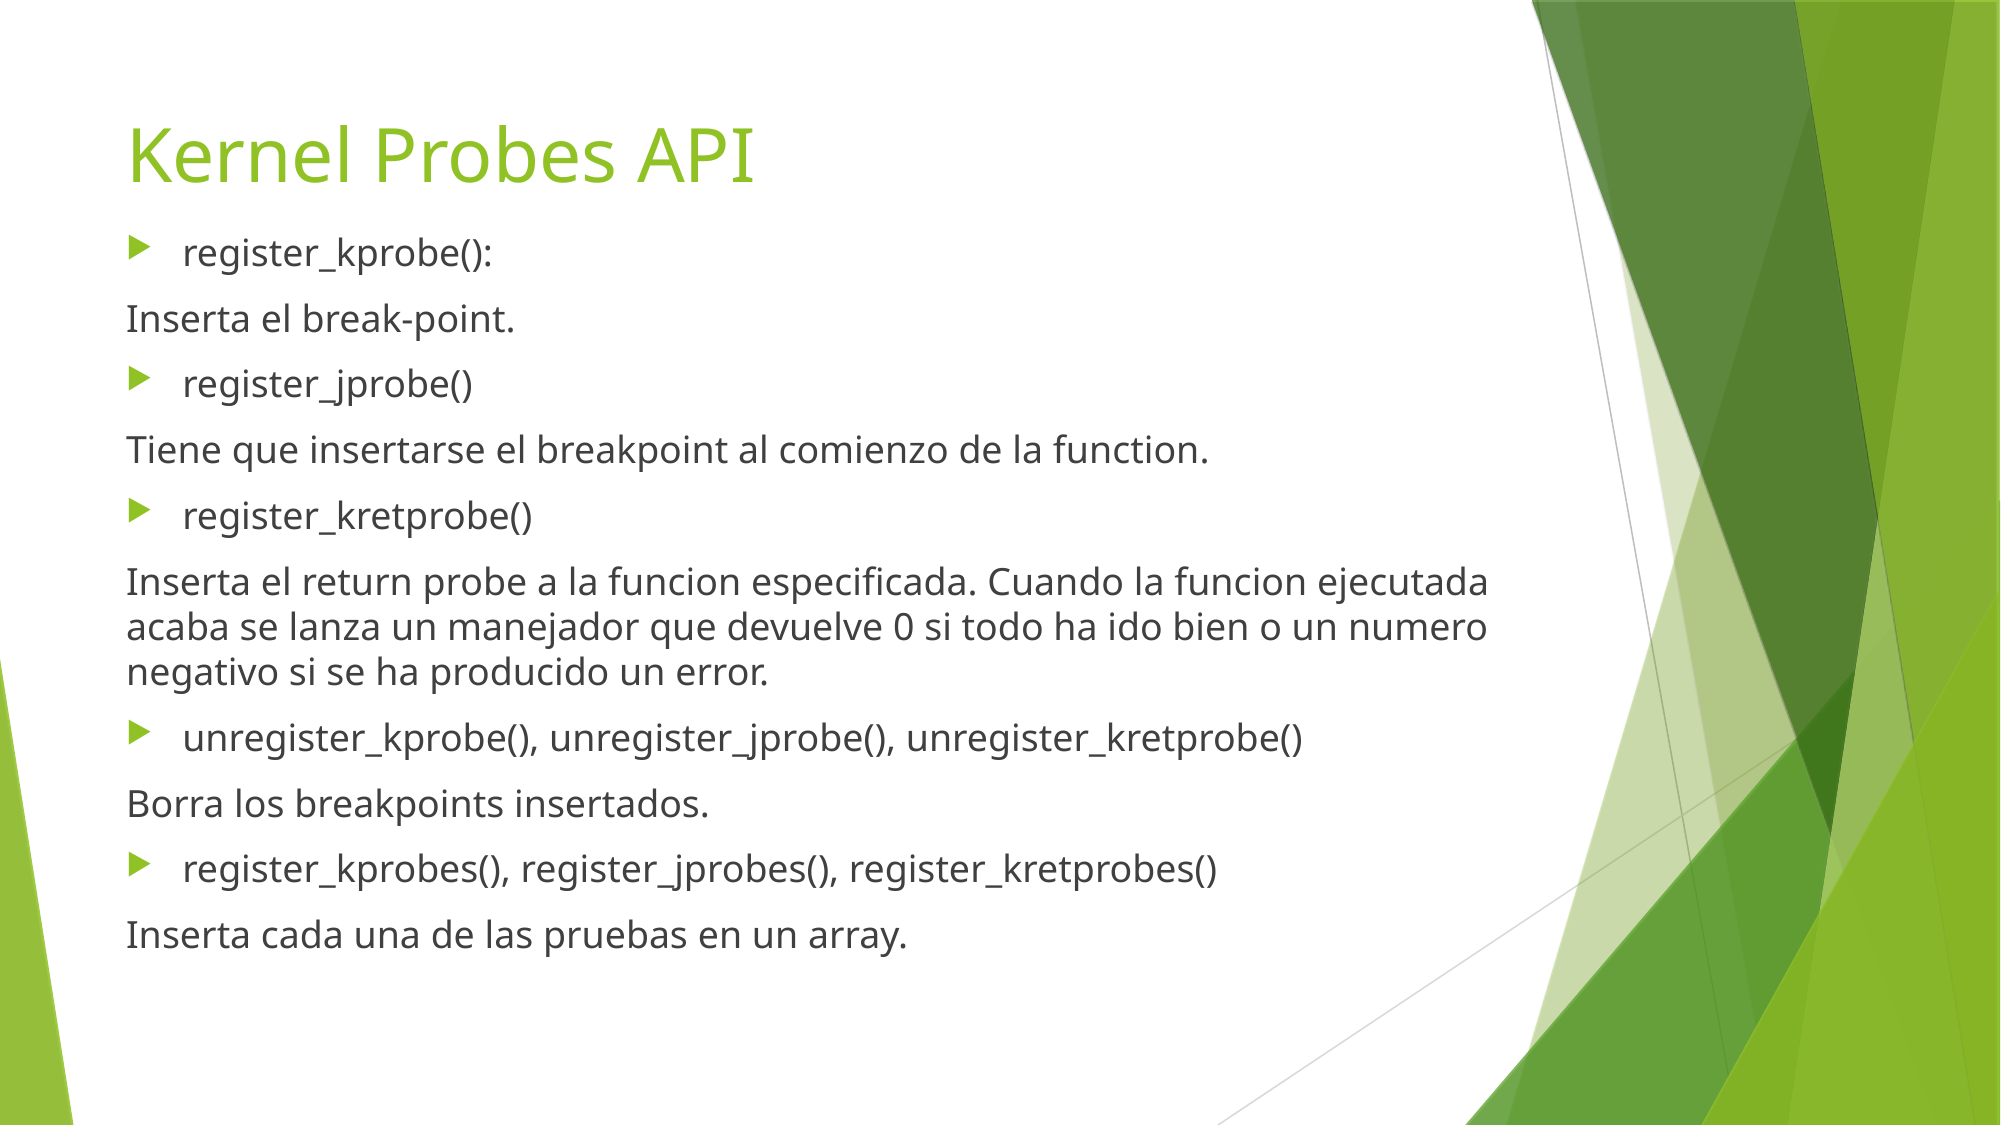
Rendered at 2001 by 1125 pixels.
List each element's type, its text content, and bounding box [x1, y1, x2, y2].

list register_kprobe(): Inserta el break-point. register_jprobe() Tiene que insertarse el breakpoint al comienzo de la function. register_kretprobe() Inserta el return probe a la funcion especificada. Cuando la funcion ejecutada acaba se lanza un manejador que devuelve 0 si todo ha ido bien o un numero negativo si se ha producido un error. unregister_kprobe(), unregister_jprobe(), unregister_kretprobe() Borra los breakpoints insertados. register_kprobes(), register_jprobes(), register_kretprobes() Inserta cada una de las pruebas en un array. [111, 221, 1522, 964]
title Kernel Probes API [111, 99, 1522, 221]
